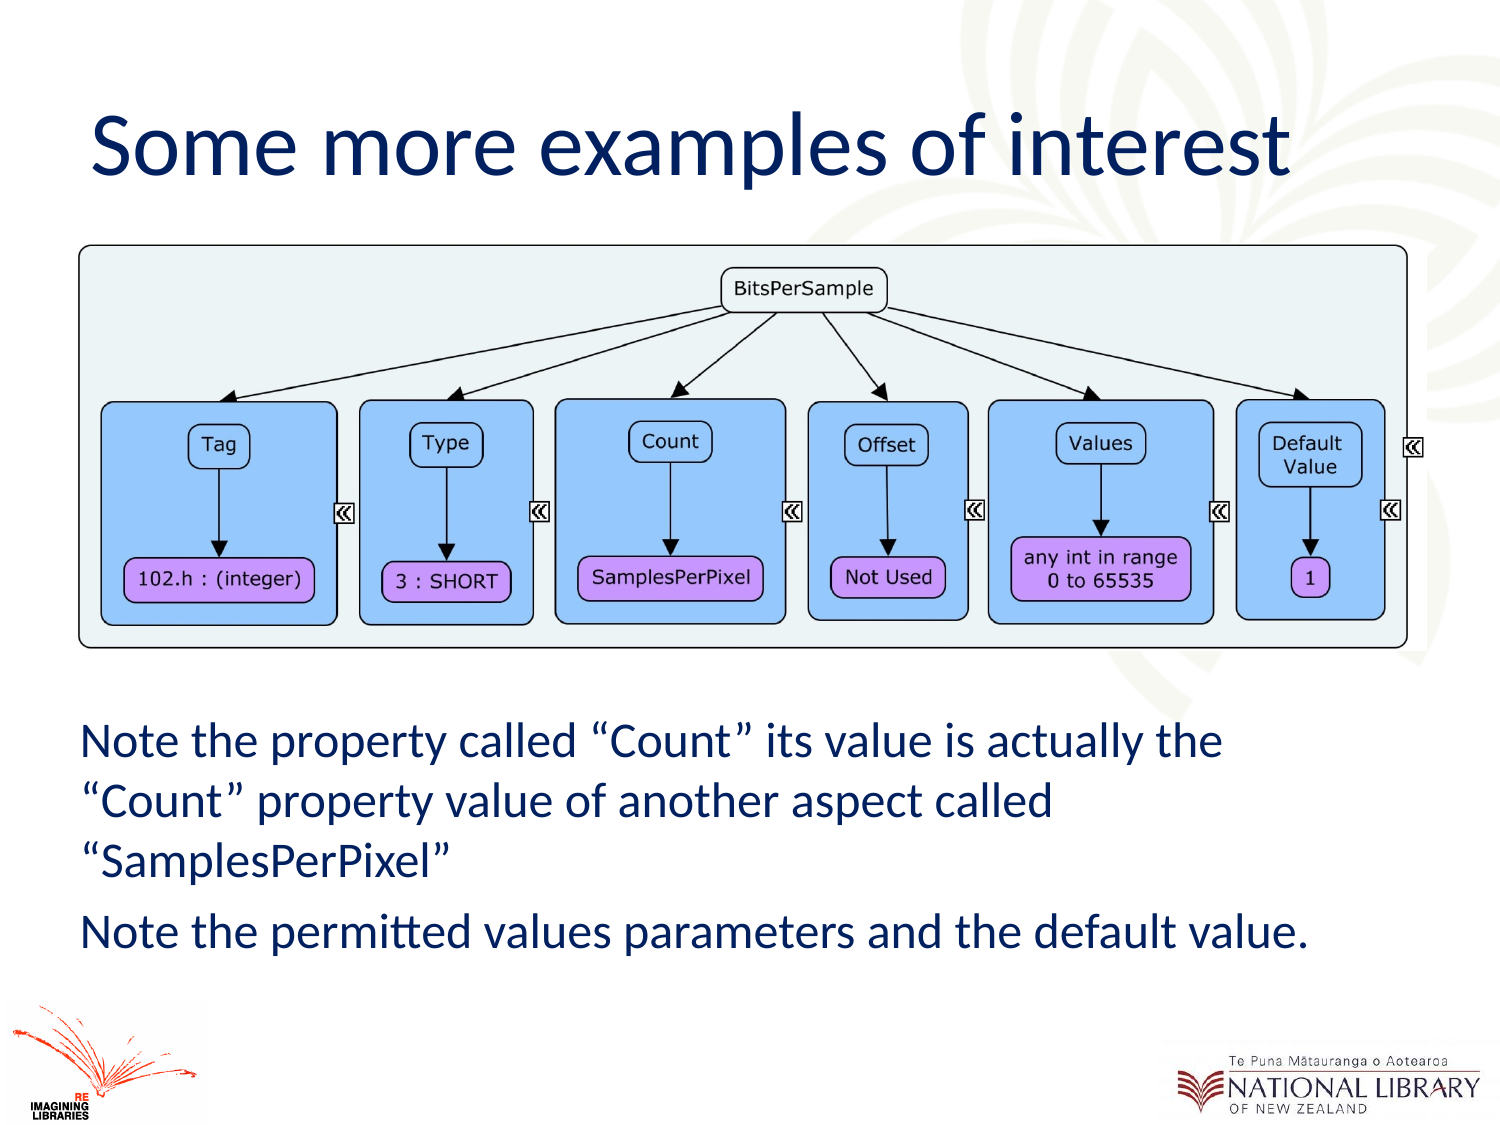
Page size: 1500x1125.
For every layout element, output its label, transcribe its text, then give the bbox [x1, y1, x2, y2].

title Some more examples of interest [75, 45, 1425, 233]
picture [0, 0, 1500, 1125]
text_box Note the property called “Count” its value is actually the “Count” property value of another aspect called “SamplesPerPixel” Note the permitted values parameters and the default value. [64, 700, 1415, 983]
